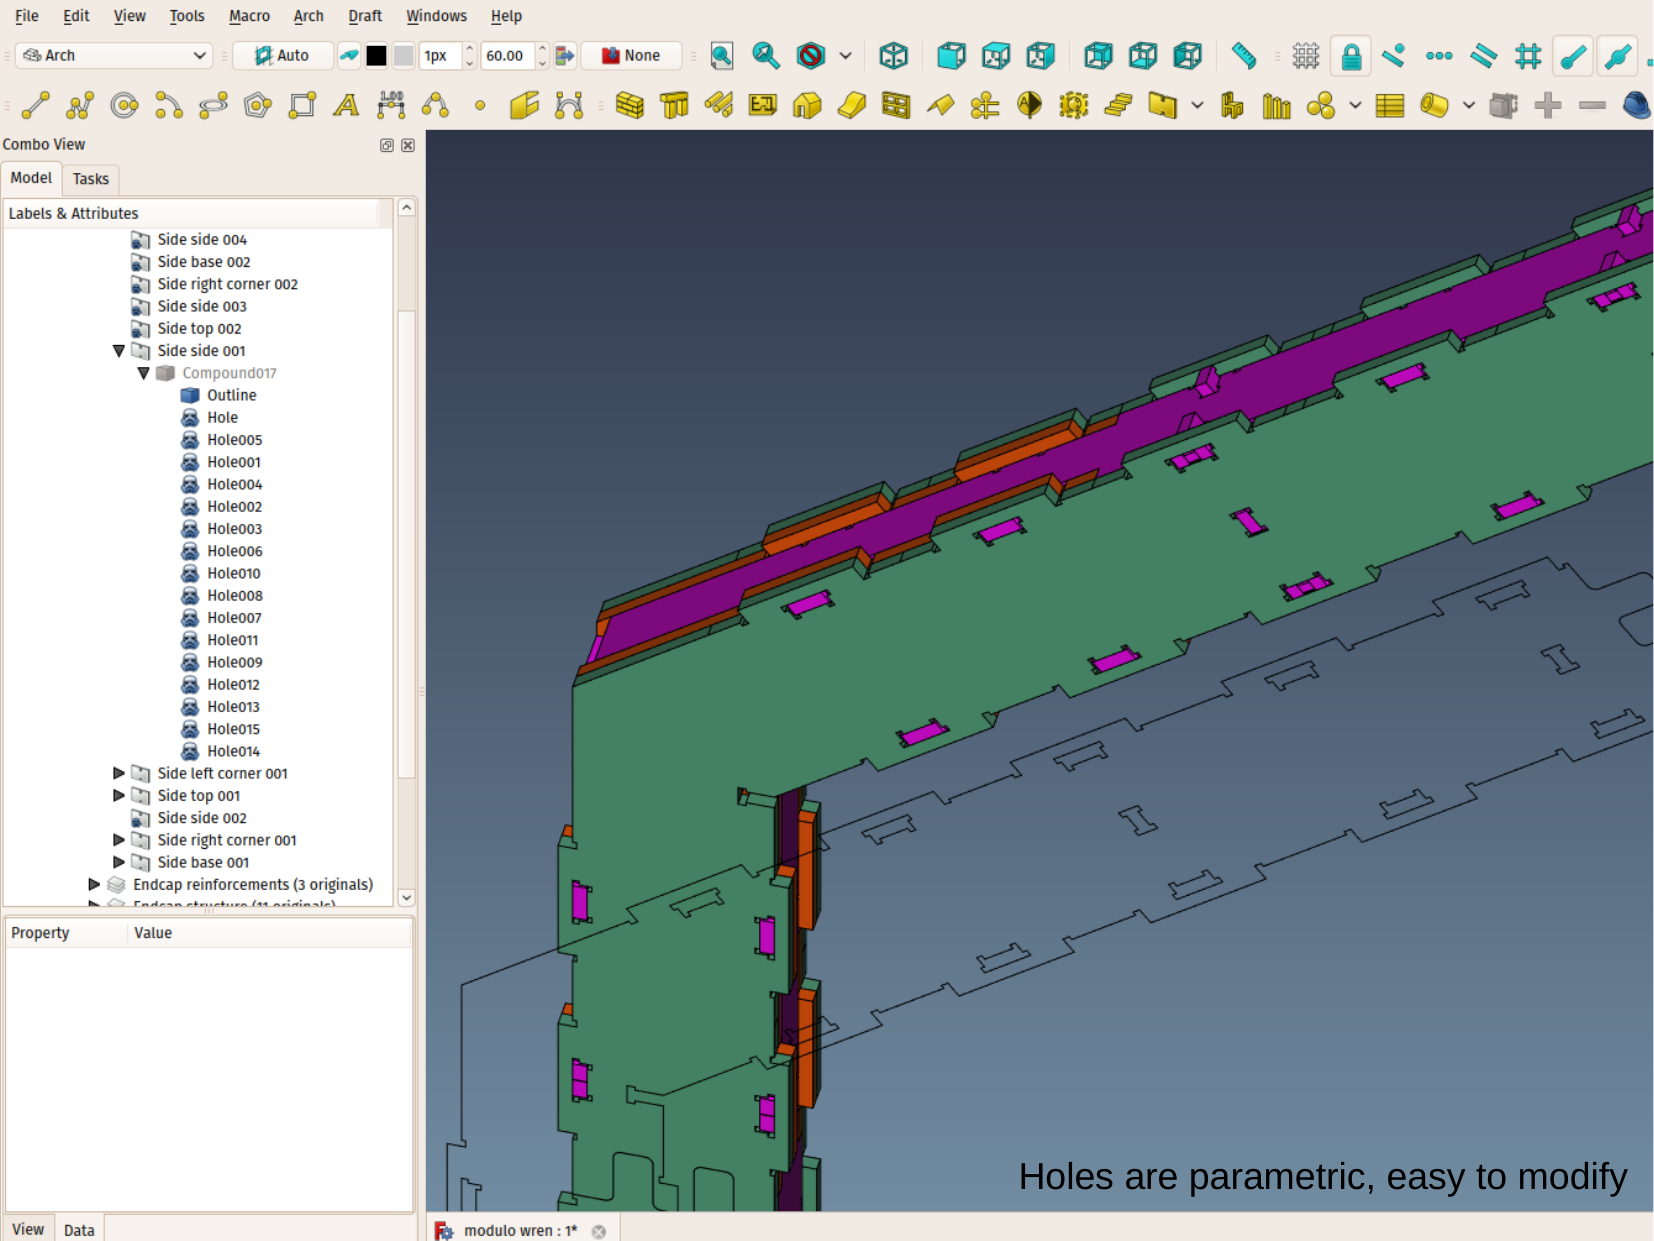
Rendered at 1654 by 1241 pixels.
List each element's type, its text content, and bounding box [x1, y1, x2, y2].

picture [0, 0, 1654, 1241]
text_box Holes are parametric, easy to modify [862, 1147, 1643, 1205]
